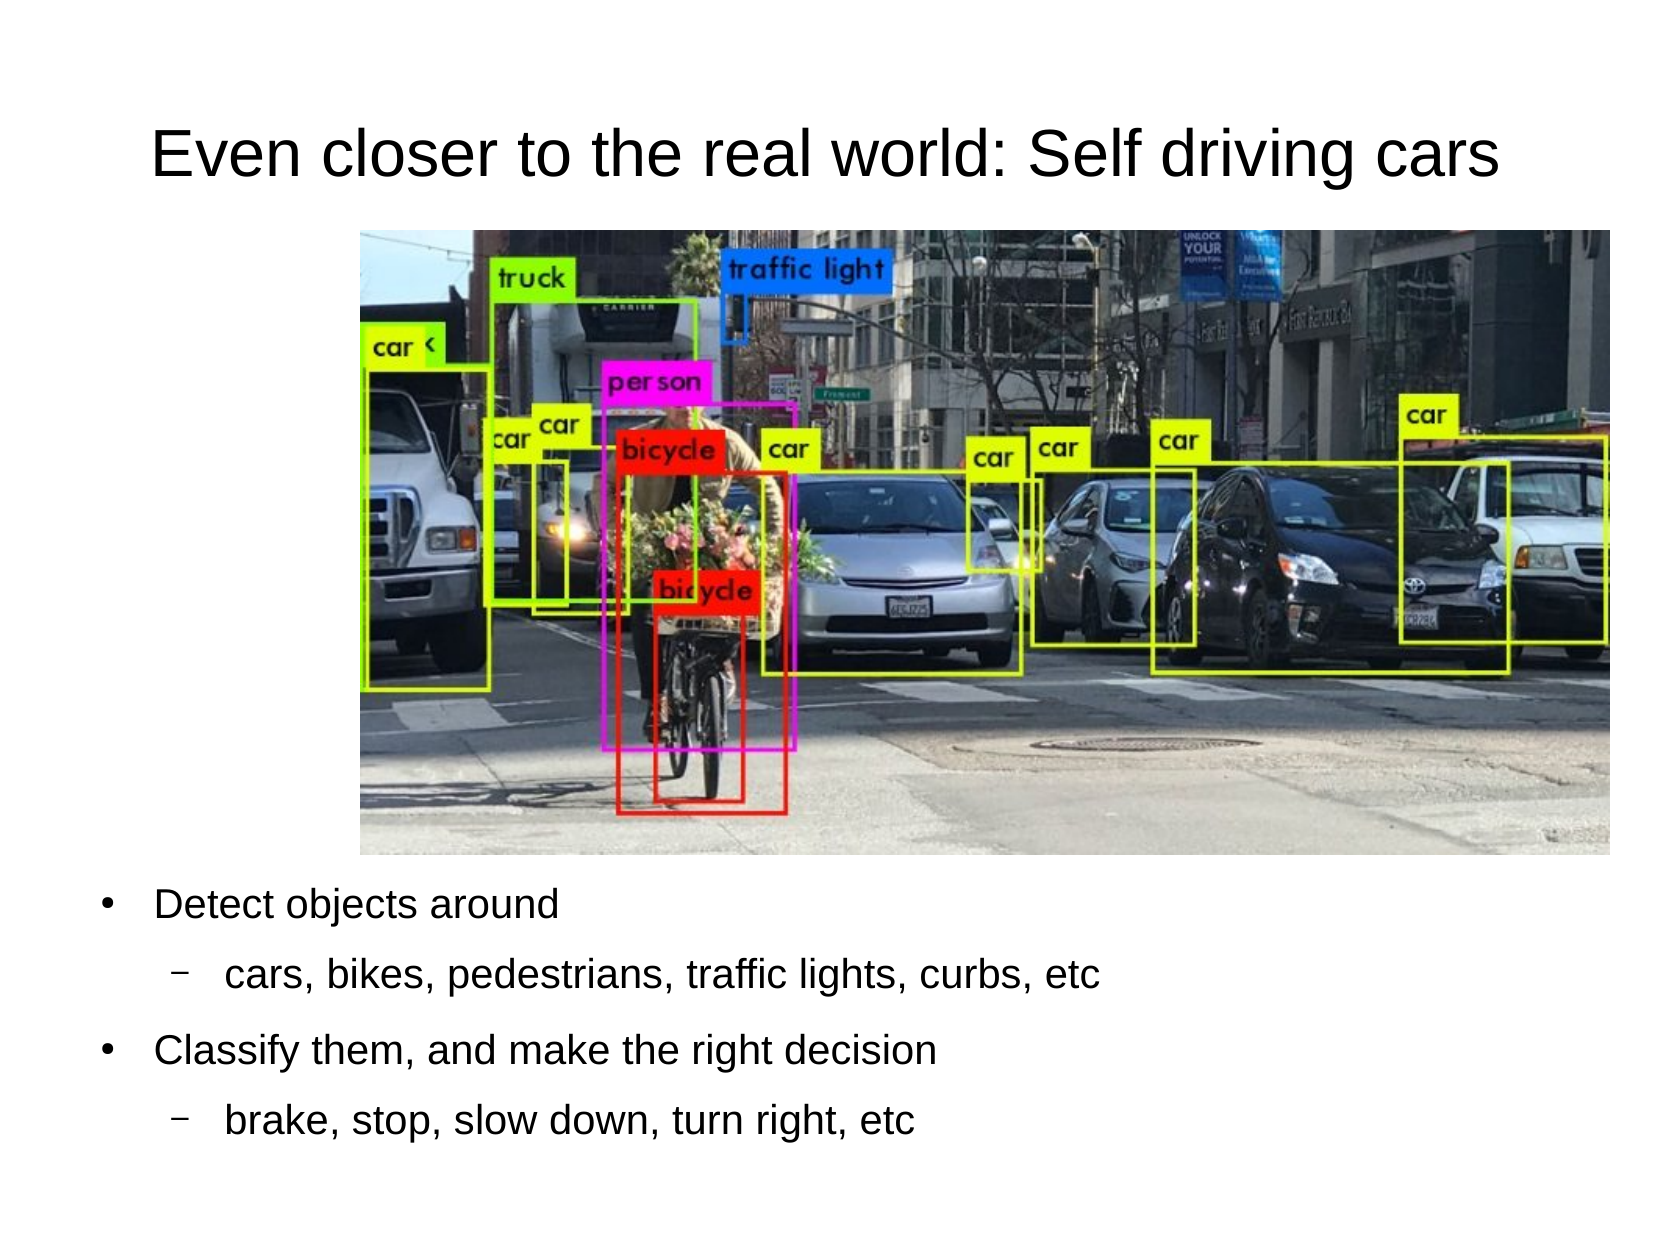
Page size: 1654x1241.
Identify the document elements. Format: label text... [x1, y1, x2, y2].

picture [360, 230, 1610, 856]
list Detect objects around cars, bikes, pedestrians, traffic lights, curbs, etc Classify them, and make the right decision brake, stop, slow down, turn right, etc [82, 880, 1571, 1161]
title Even closer to the real world: Self driving cars [82, 49, 1571, 257]
